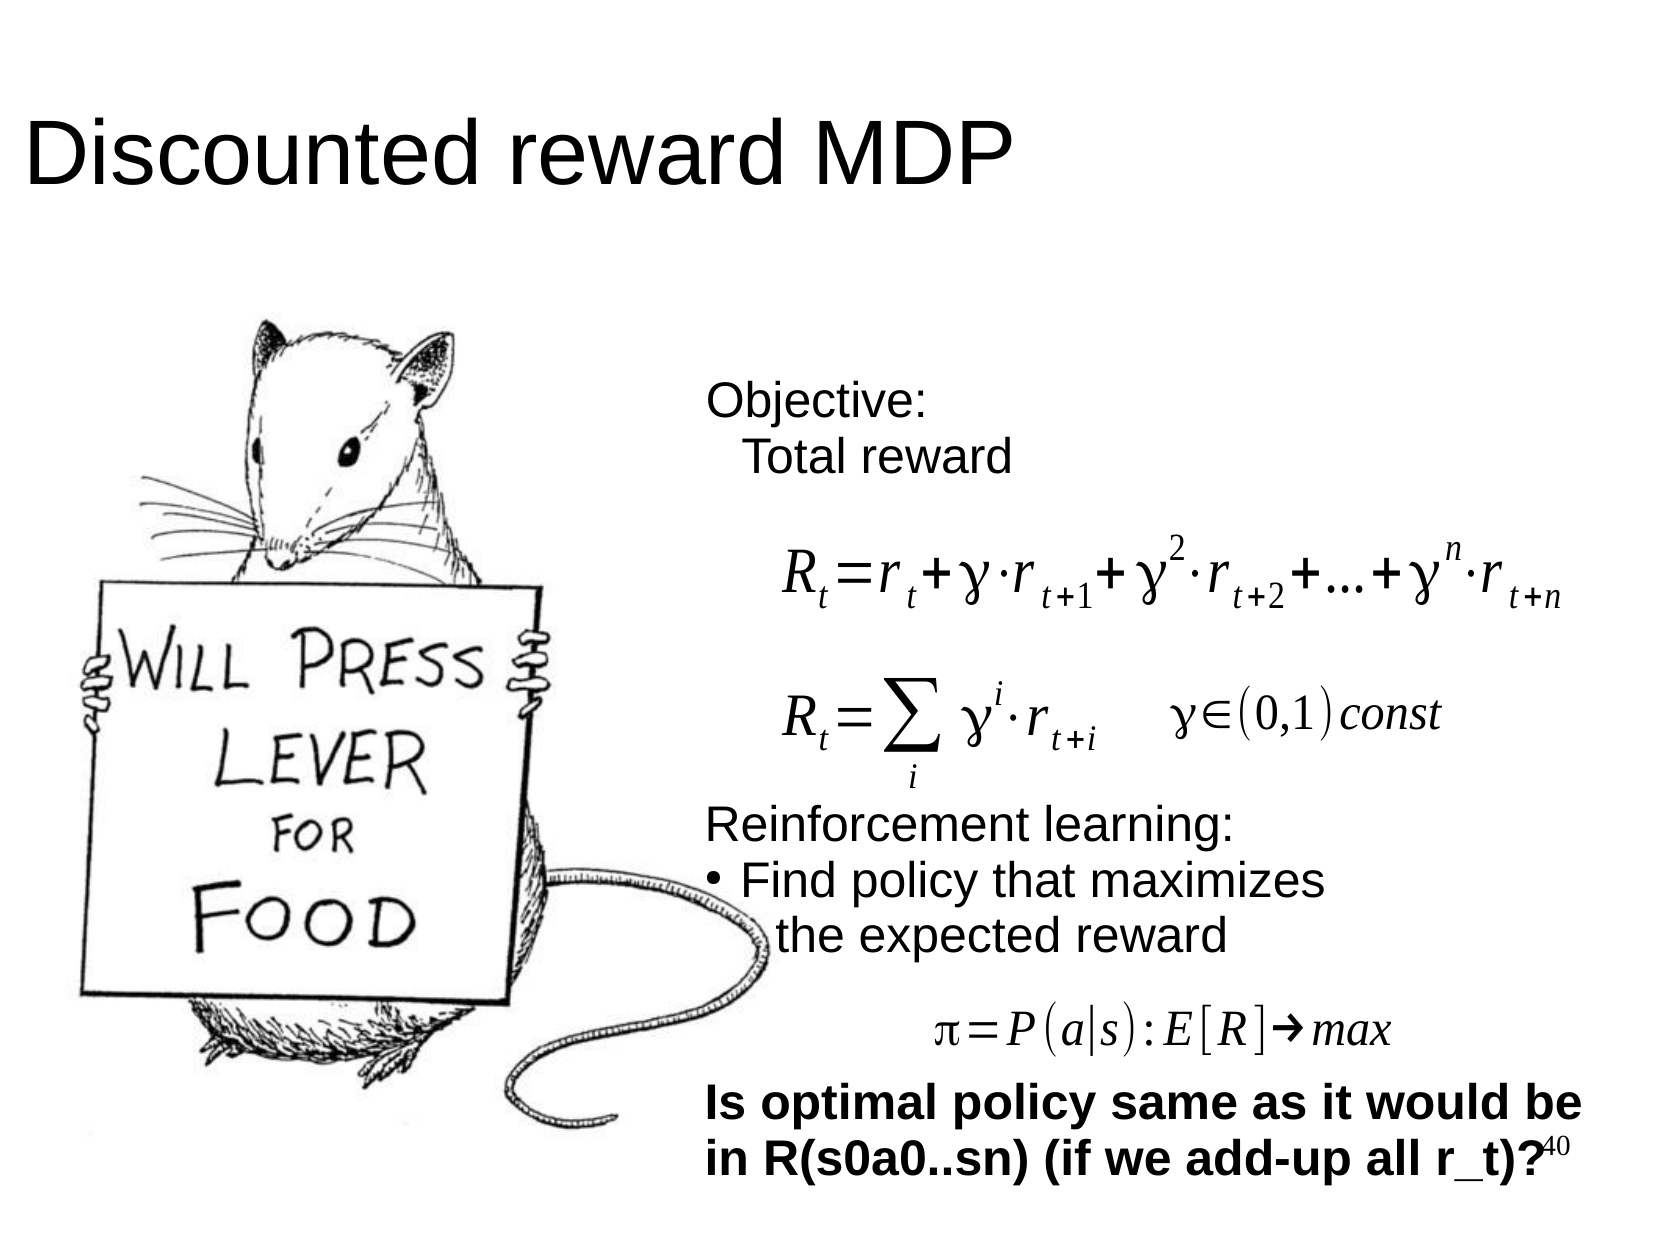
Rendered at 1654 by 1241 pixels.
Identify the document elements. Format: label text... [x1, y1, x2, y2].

title Discounted reward MDP [23, 49, 1512, 257]
text_box Objective: Total reward [670, 371, 1654, 541]
chart [765, 523, 1576, 616]
chart [765, 671, 1111, 793]
chart [1155, 681, 1456, 743]
text_box Reinforcement learning: Find policy that maximizes the expected reward Is optimal policy same as it would be in R(s0a0..sn) (if we add-up all r_t)? [669, 793, 1654, 1241]
picture [0, 250, 791, 1241]
